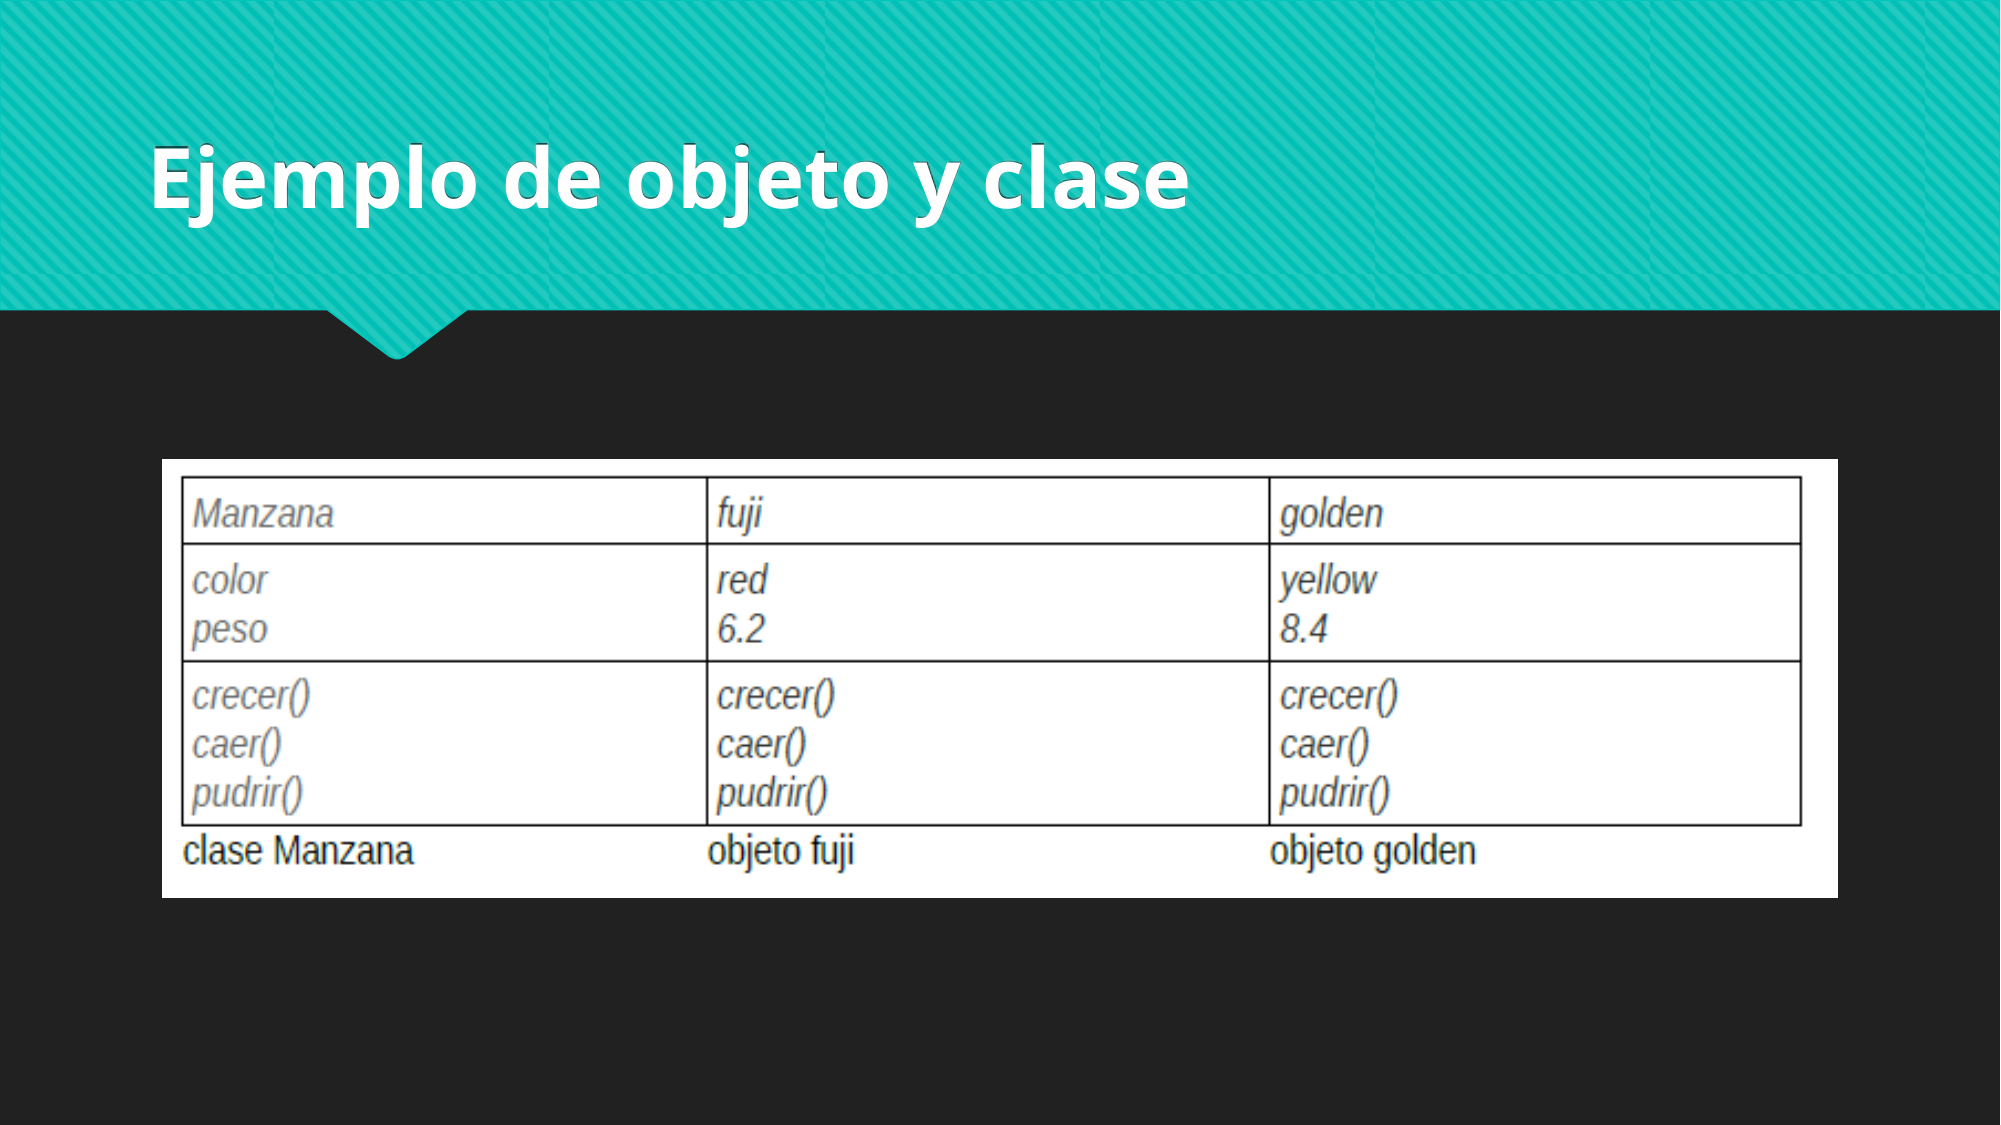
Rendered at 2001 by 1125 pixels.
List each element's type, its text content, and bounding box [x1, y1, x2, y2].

title Ejemplo de objeto y clase [132, 73, 1868, 233]
picture [162, 459, 1838, 898]
